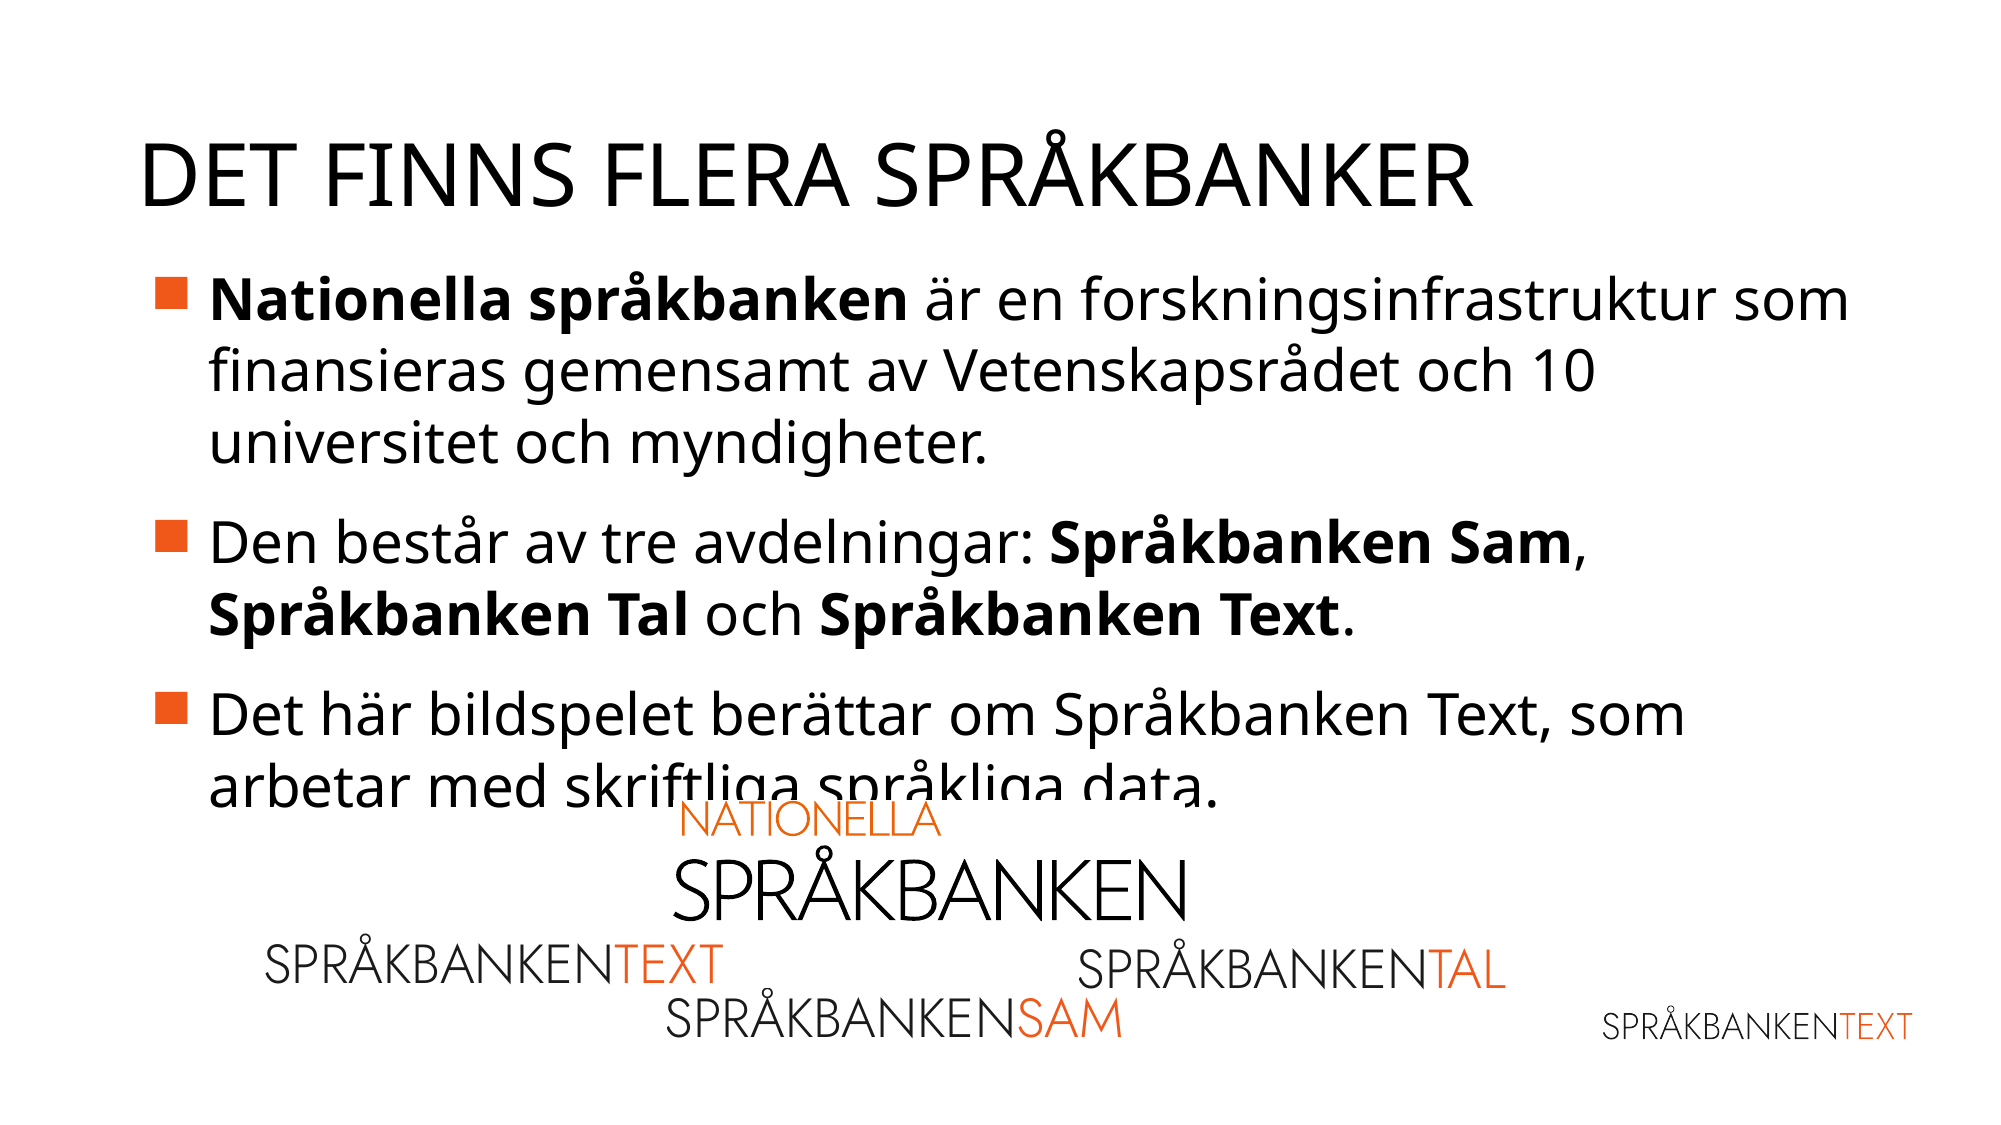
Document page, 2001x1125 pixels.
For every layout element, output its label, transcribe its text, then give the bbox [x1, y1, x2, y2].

title Det finns flera språkbanker [137, 109, 1863, 236]
picture [1600, 998, 1959, 1125]
picture [673, 799, 1185, 922]
list Nationella språkbanken är en forskningsinfrastruktur som finansieras gemensamt av Vetenskapsrådet och 10 universitet och myndigheter. Den består av tre avdelningar: Språkbanken Sam, Språkbanken Tal och Språkbanken Text. Det här bildspelet berättar om Språkbanken Text, som arbetar med skriftliga språkliga data. [137, 263, 1863, 822]
picture [667, 938, 1506, 1040]
picture [265, 934, 724, 985]
